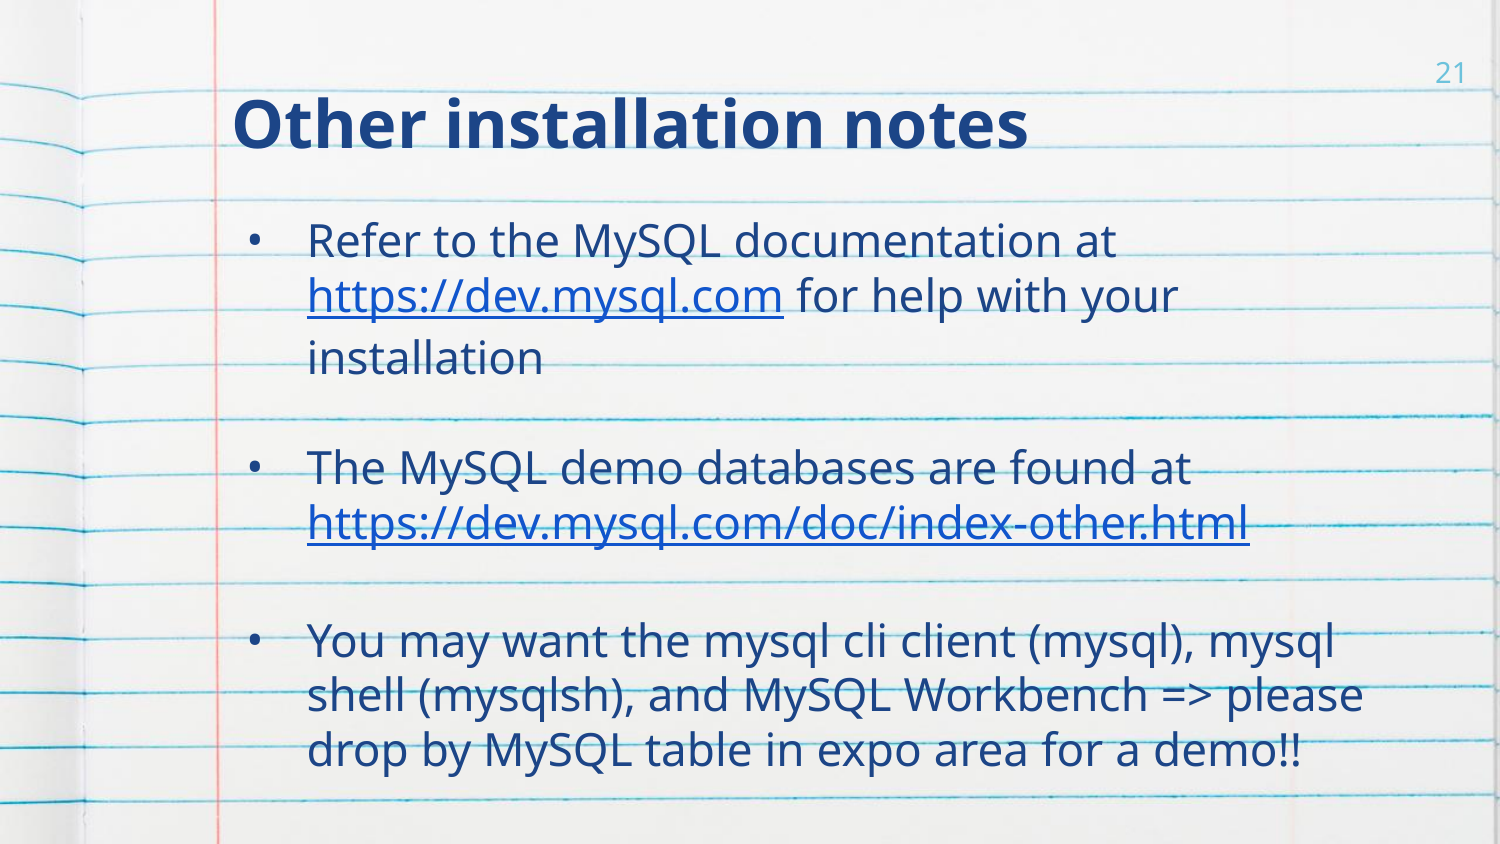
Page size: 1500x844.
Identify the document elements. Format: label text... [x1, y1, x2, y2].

slide_number <number> [1378, 41, 1469, 107]
list Refer to the MySQL documentation at https://dev.mysql.com for help with your installation The MySQL demo databases are found at https://dev.mysql.com/doc/index-other.html You may want the mysql cli client (mysql), mysql shell (mysqlsh), and MySQL Workbench => please drop by MySQL table in expo area for a demo!! [231, 211, 1425, 748]
picture [0, 0, 1500, 844]
title Other installation notes [231, 21, 1425, 162]
